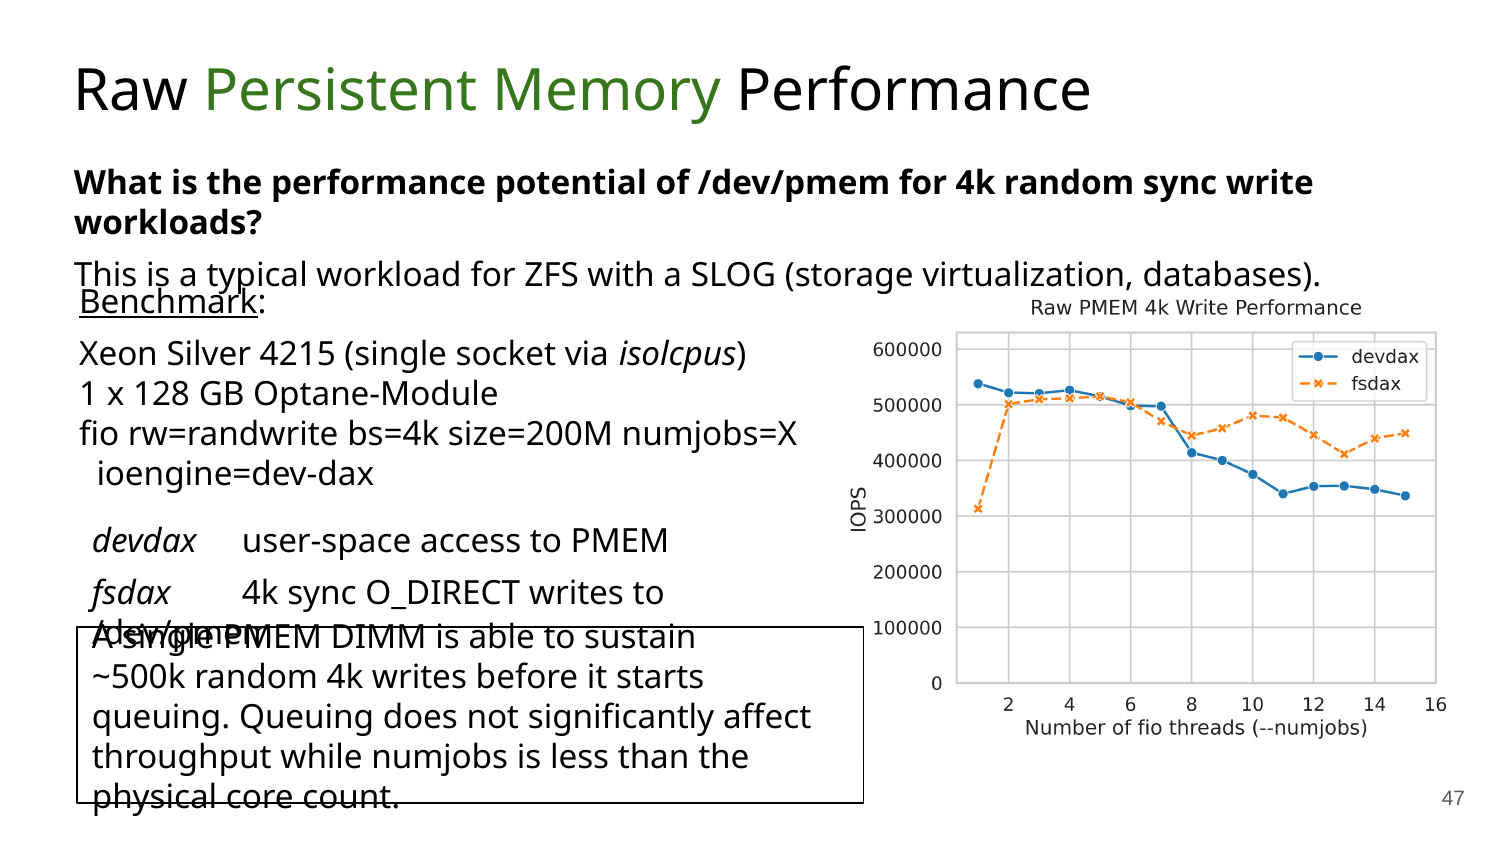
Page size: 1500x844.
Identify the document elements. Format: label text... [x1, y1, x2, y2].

picture [1218, 278, 1228, 284]
text_box What is the performance potential of /dev/pmem for 4k random sync write workloads? This is a typical workload for ZFS with a SLOG (storage virtualization, databases). [58, 146, 1406, 278]
picture [1198, 278, 1206, 284]
text_box Benchmark: Xeon Silver 4215 (single socket via isolcpus) 1 x 128 GB Optane-Module fio rw=randwrite bs=4k size=200M numjobs=X ioengine=dev-dax [64, 278, 851, 528]
text_box devdax user-space access to PMEM fsdax 4k sync O_DIRECT writes to /dev/pmem [76, 503, 864, 599]
picture [826, 277, 1469, 760]
picture [1238, 278, 1246, 284]
picture [860, 278, 868, 284]
slide_number <number> [1389, 764, 1480, 830]
title Raw Persistent Memory Performance [58, 37, 1447, 169]
picture [1147, 278, 1157, 284]
picture [1168, 278, 1176, 284]
picture [998, 278, 1006, 284]
picture [979, 278, 988, 284]
picture [1050, 278, 1058, 284]
text_box A single PMEM DIMM is able to sustain ~500k random 4k writes before it starts queuing. Queuing does not significantly affect throughput while numjobs is less than the physical core count. [76, 626, 864, 804]
picture [879, 278, 889, 284]
picture [1089, 278, 1099, 284]
